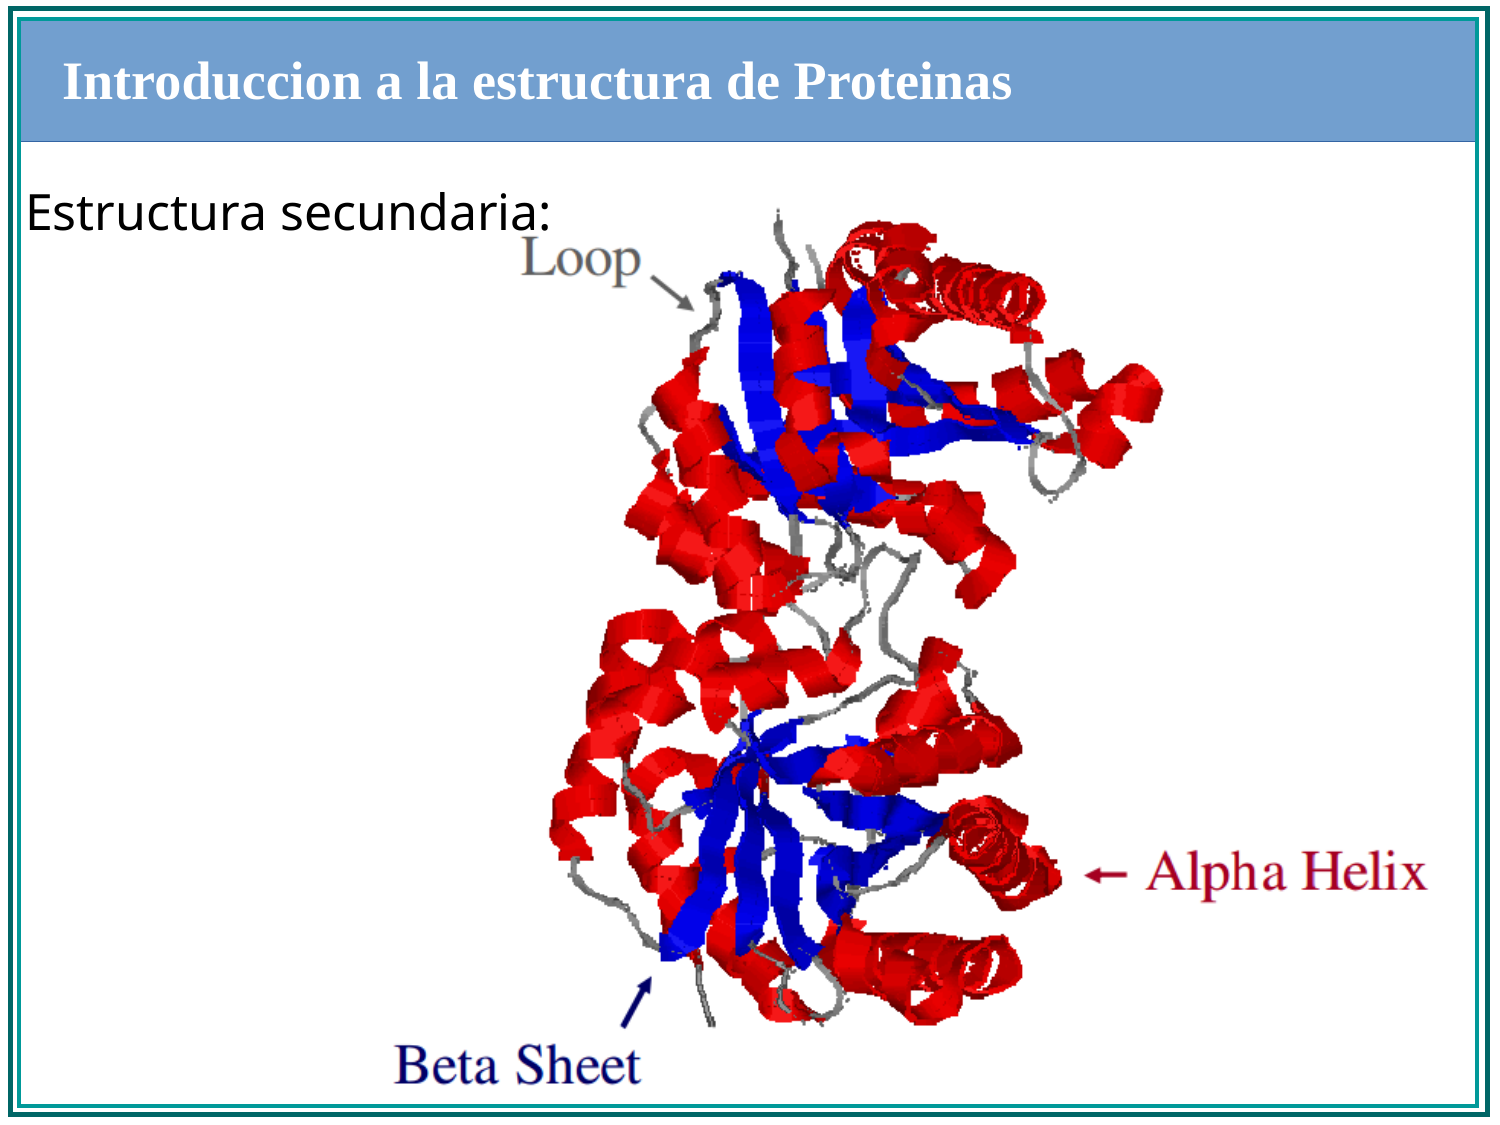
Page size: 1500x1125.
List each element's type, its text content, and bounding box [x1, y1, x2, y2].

text_box Estructura secundaria: [10, 173, 672, 249]
picture [243, 173, 1471, 1099]
text_box [21, 21, 1475, 142]
text_box Introduccion a la estructura de Proteinas [47, 38, 1335, 142]
